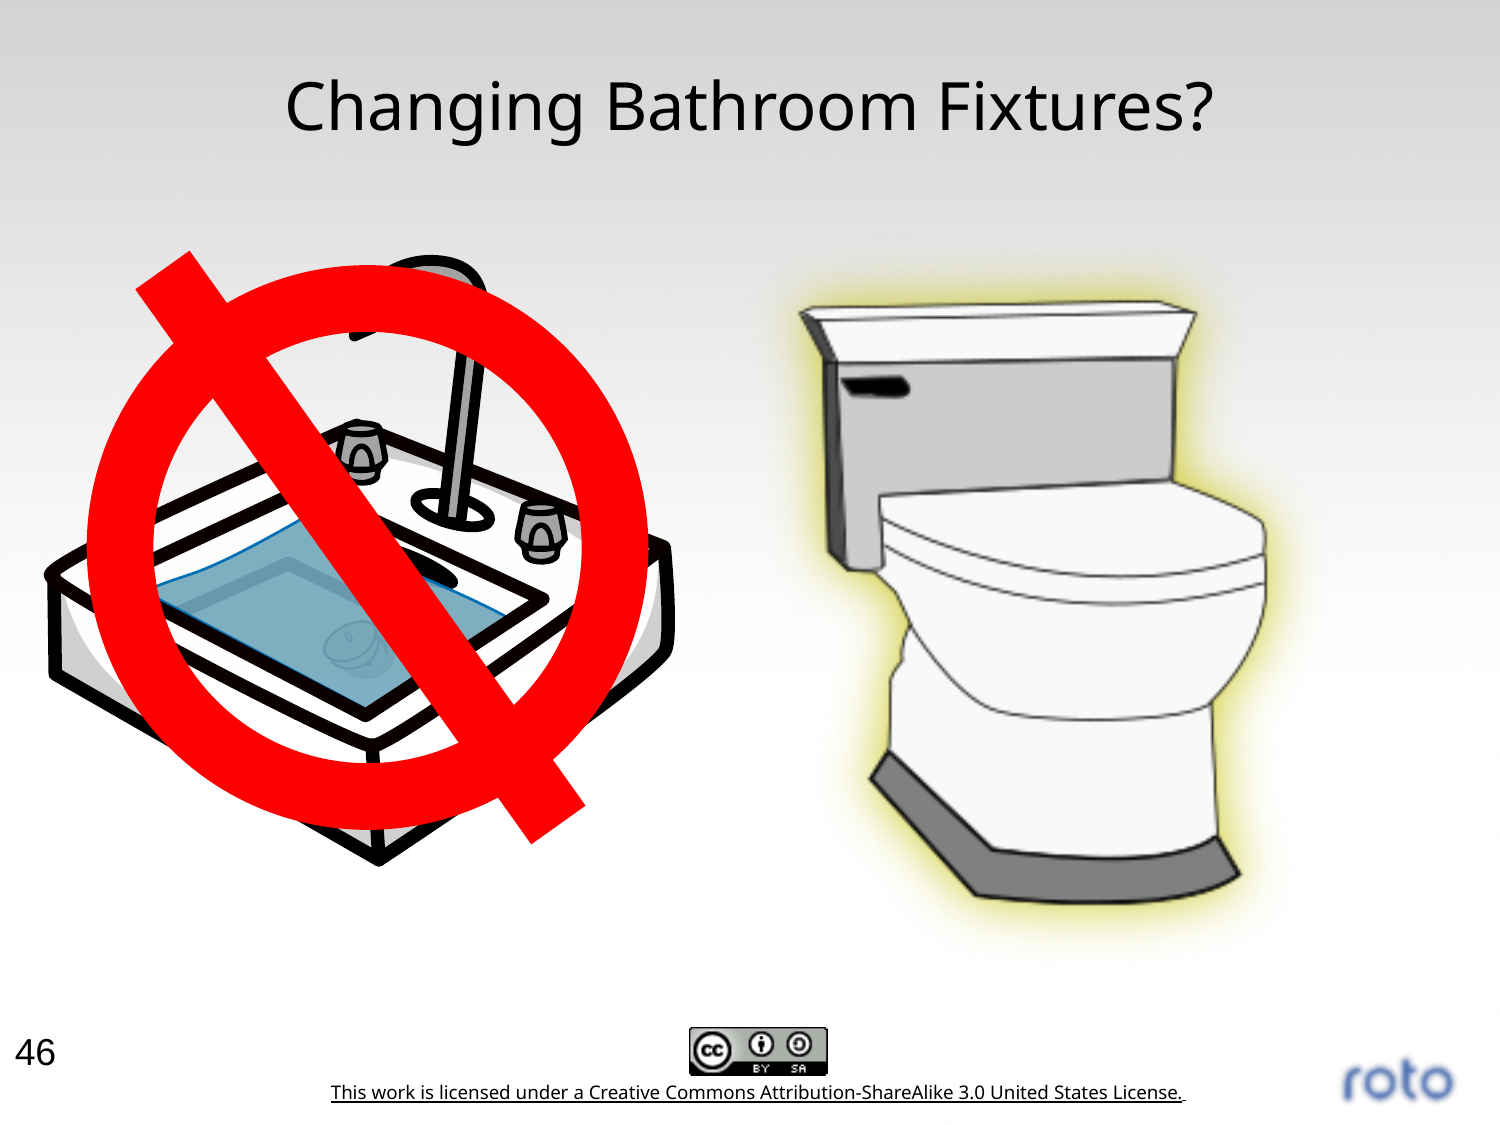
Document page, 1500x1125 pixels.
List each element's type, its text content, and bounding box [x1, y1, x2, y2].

picture [0, 0, 1500, 1125]
title Changing Bathroom Fixtures? [112, 49, 1388, 238]
